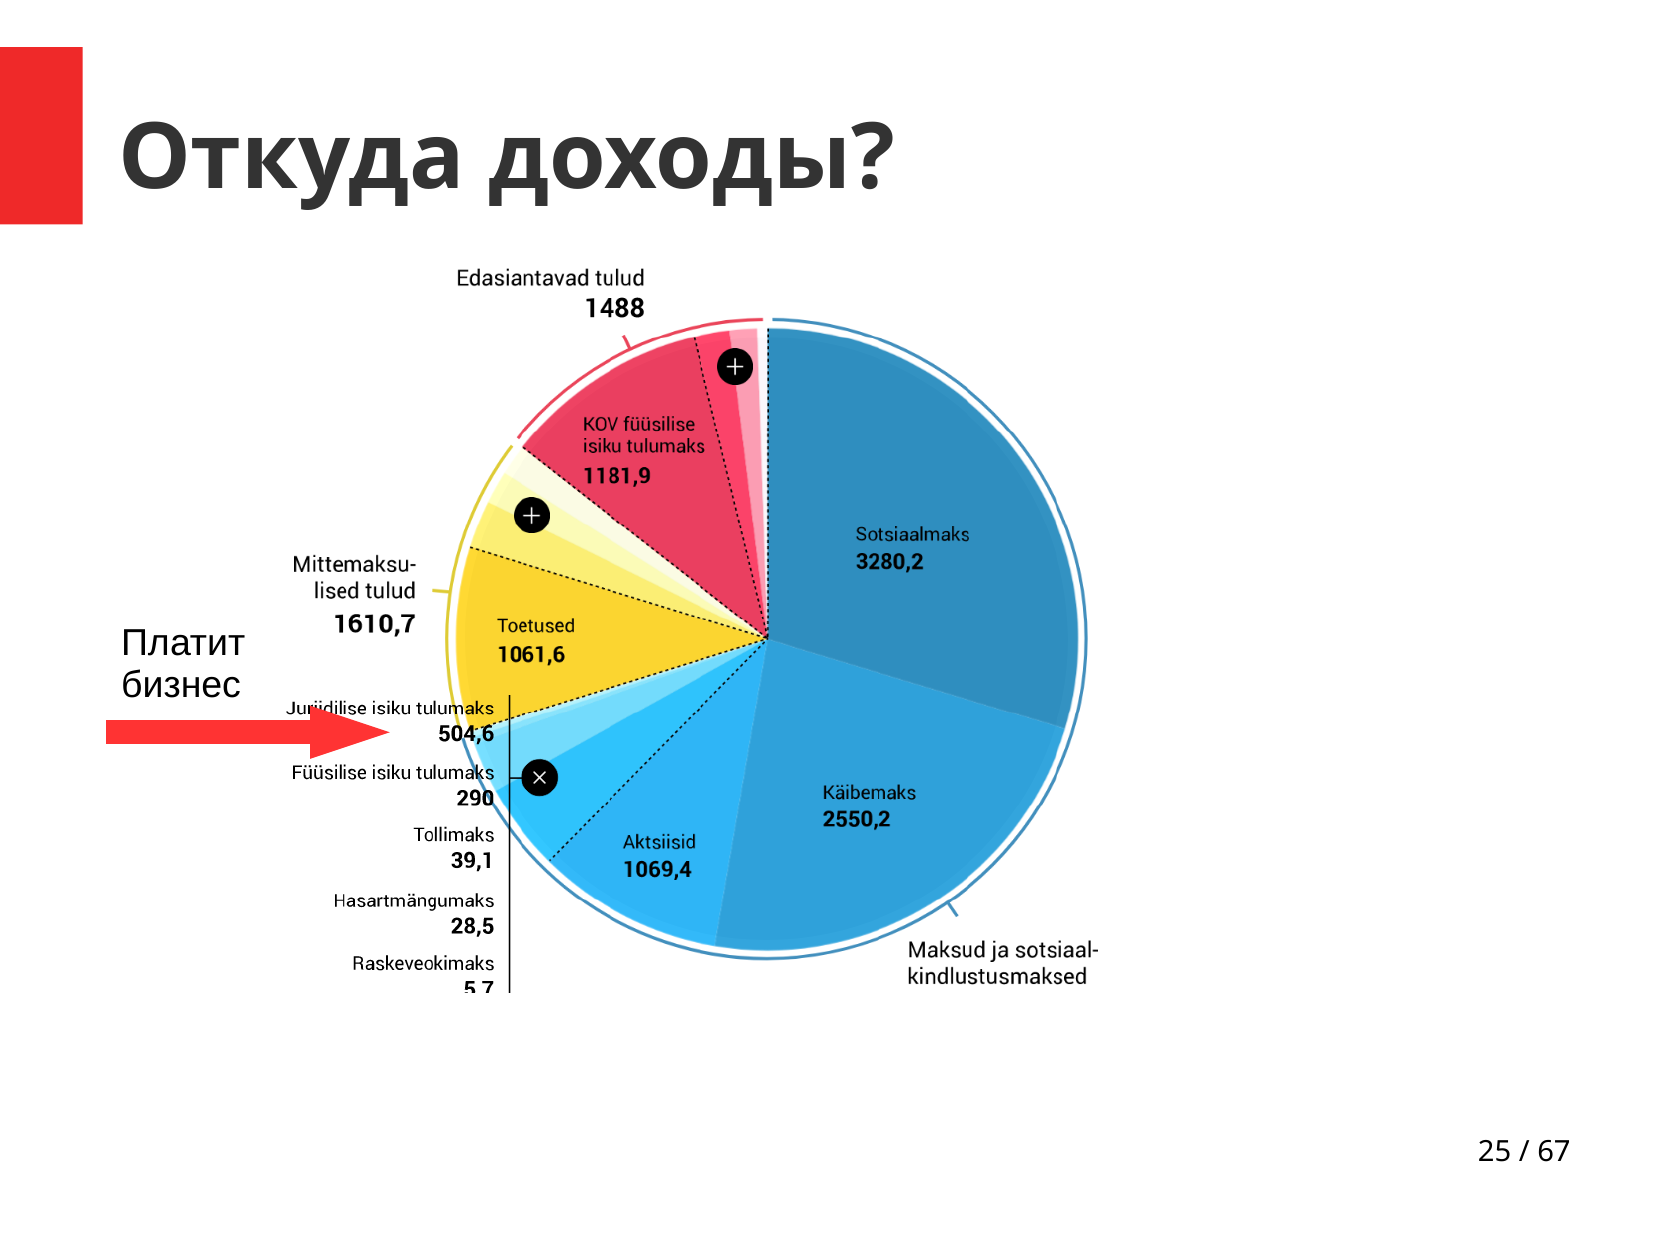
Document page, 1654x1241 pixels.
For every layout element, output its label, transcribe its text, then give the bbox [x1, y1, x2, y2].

title Откуда доходы? [118, 49, 1571, 257]
text_box Платит бизнес [106, 614, 271, 713]
picture [165, 244, 1146, 993]
